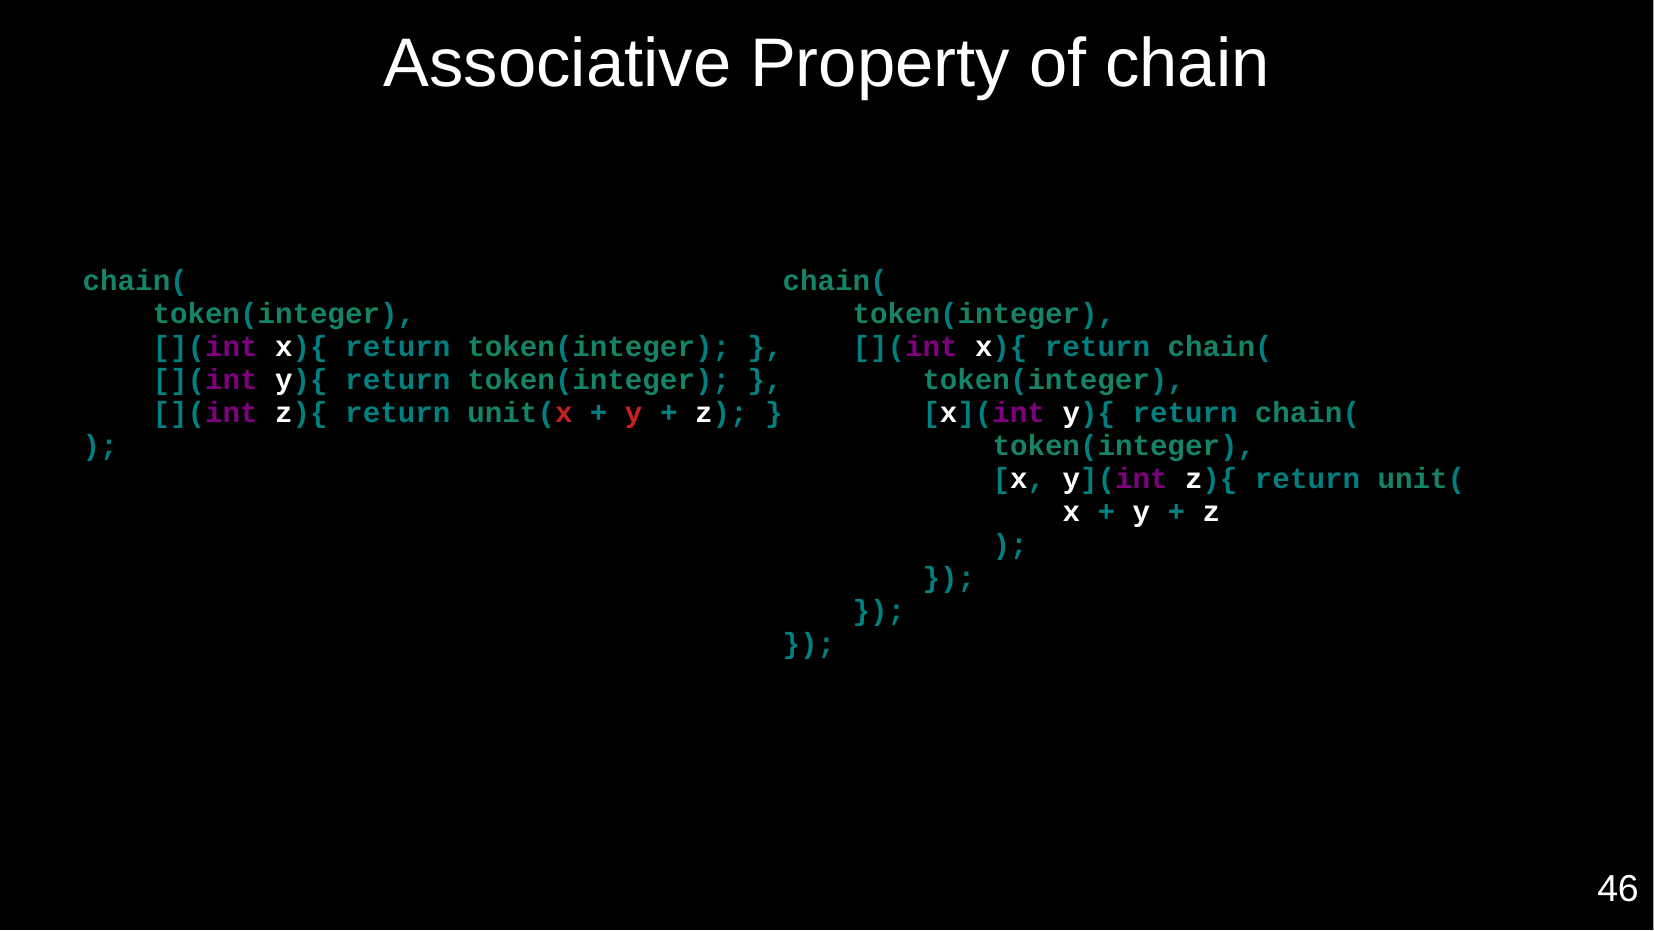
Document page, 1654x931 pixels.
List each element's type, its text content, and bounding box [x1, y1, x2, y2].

text_box <number> [1024, 860, 1654, 931]
title Associative Property of chain [82, 4, 1571, 121]
subtitle chain( chain( token(integer), token(integer), [](int x){ return token(integer); }, [](int x){ return chain( [](int y){ return token(integer); }, token(integer), [](int z){ return unit(x + y + z); } [x](int y){ return chain( ); token(integer), [x, y](int z){ return unit( x + y + z ); }); }); }); [82, 121, 1571, 898]
